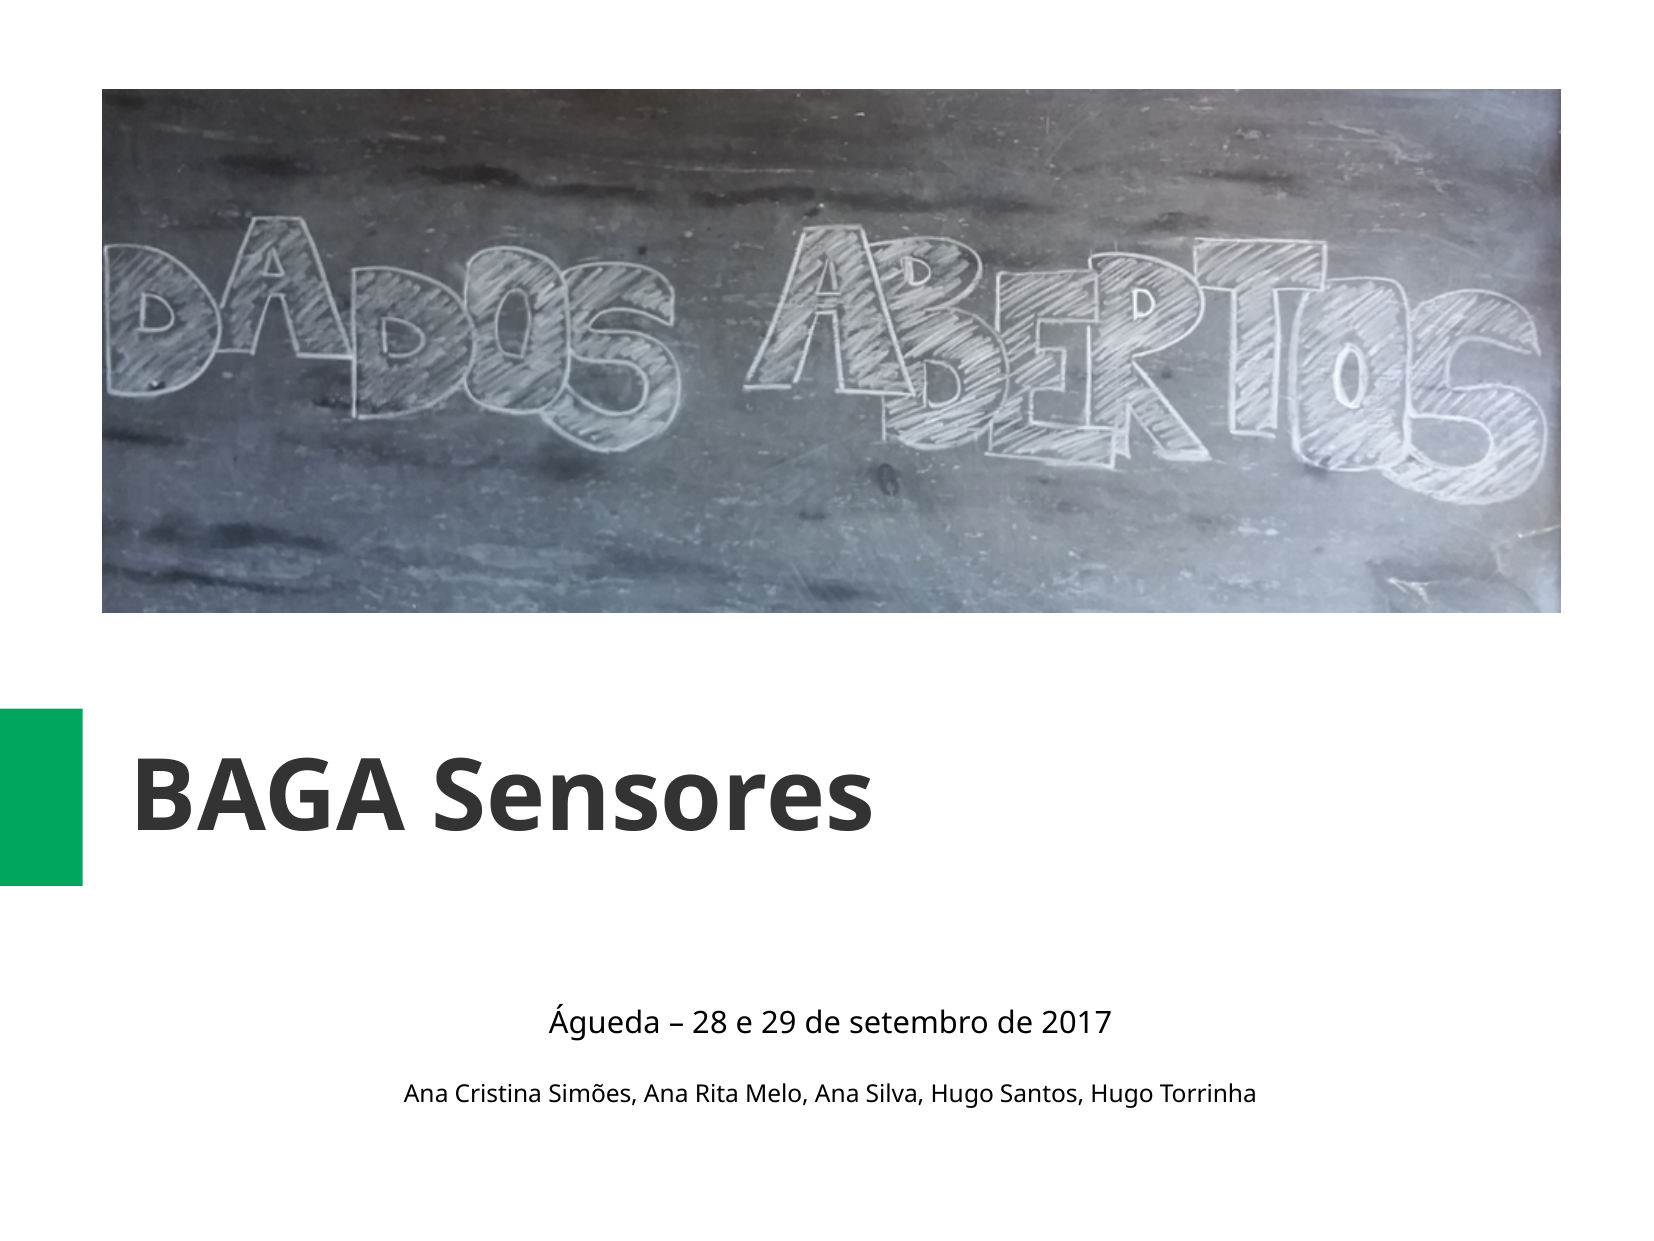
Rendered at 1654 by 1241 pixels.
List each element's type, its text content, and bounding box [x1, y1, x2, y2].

title BAGA Sensores [129, 673, 1536, 910]
picture [102, 89, 1561, 613]
text_box Águeda – 28 e 29 de setembro de 2017 Ana Cristina Simões, Ana Rita Melo, Ana Silva, Hugo Santos, Hugo Torrinha [80, 915, 1581, 1117]
